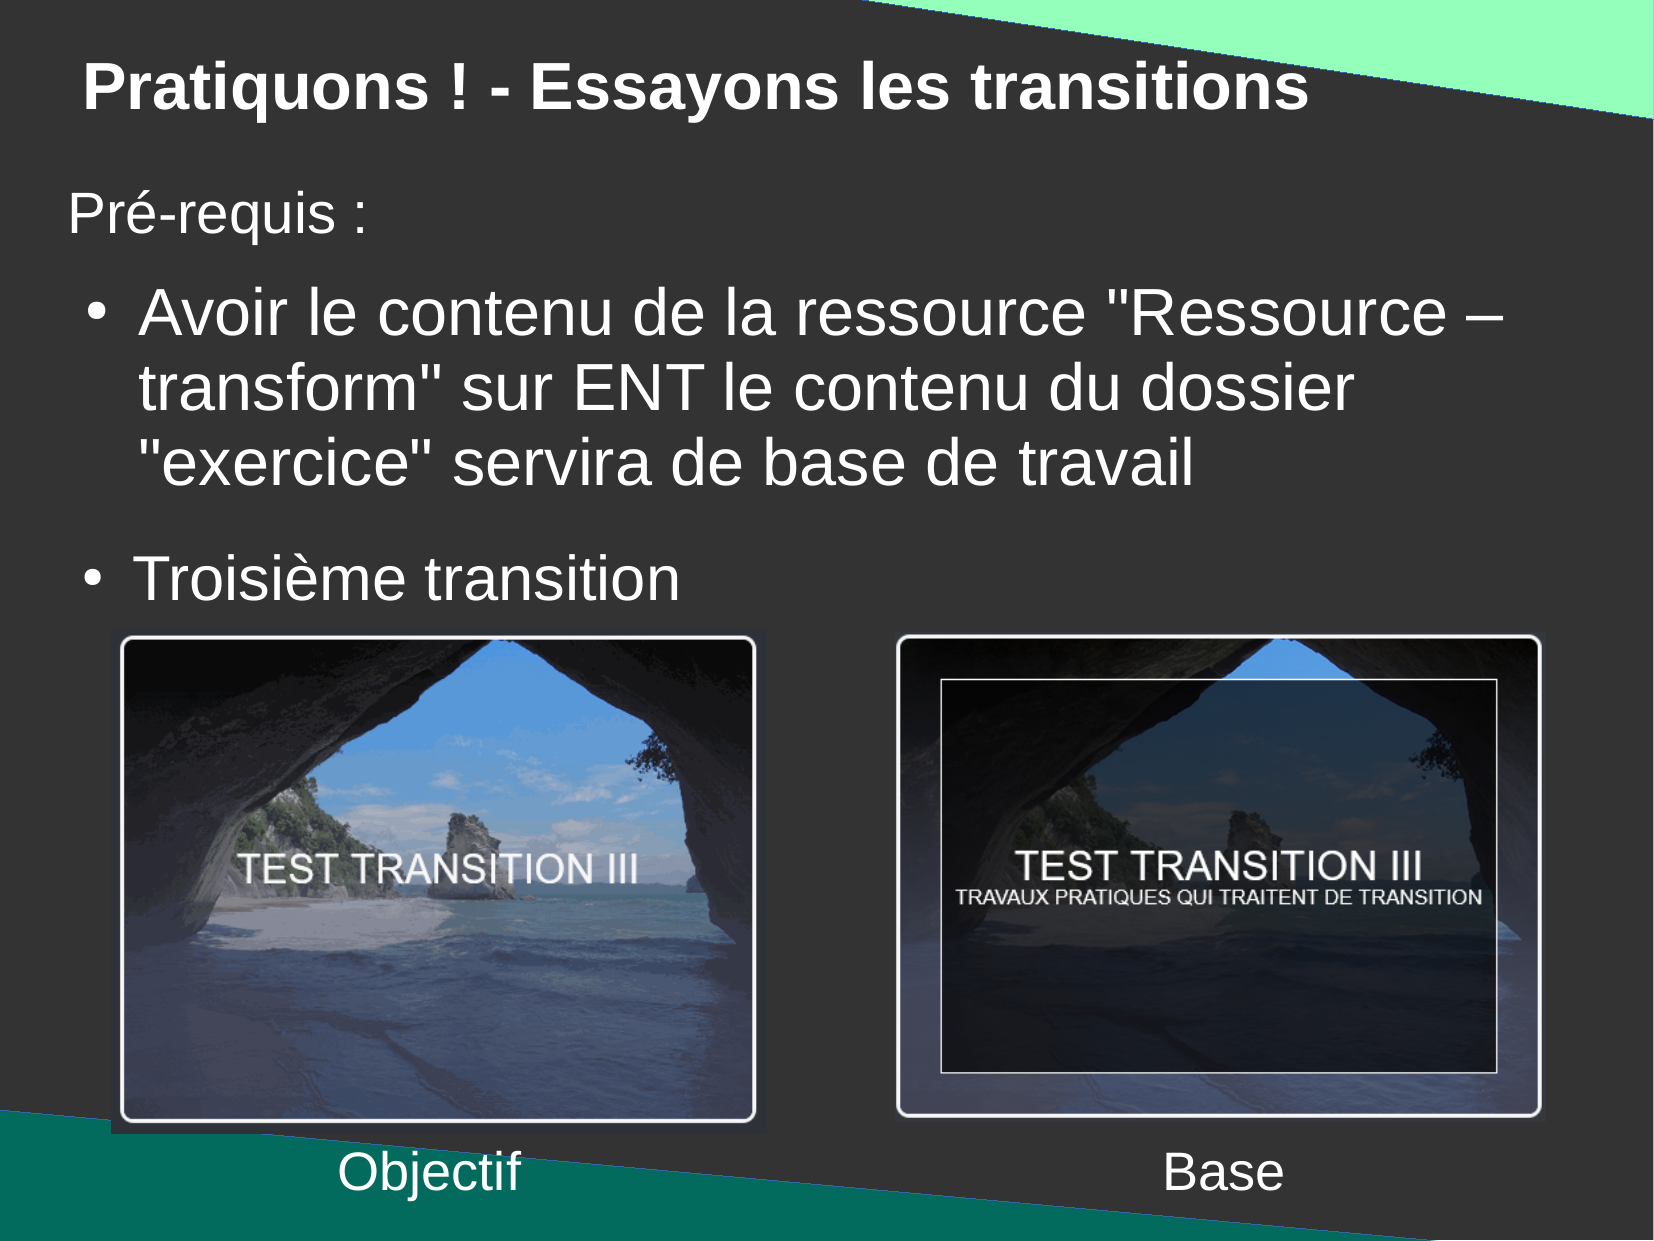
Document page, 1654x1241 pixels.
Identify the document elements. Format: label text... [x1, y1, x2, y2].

text_box [862, 0, 1654, 120]
picture [895, 632, 1546, 1123]
picture [111, 629, 767, 1134]
list Pré-requis : Avoir le contenu de la ressource "Ressource – transform" sur ENT le contenu du dossier "exercice" servira de base de travail [67, 180, 1607, 520]
title Objectif [291, 1141, 567, 1217]
title Base [1086, 1141, 1362, 1217]
list Troisième transition [64, 543, 1589, 615]
title Pratiquons ! - Essayons les transitions [82, 49, 1630, 199]
